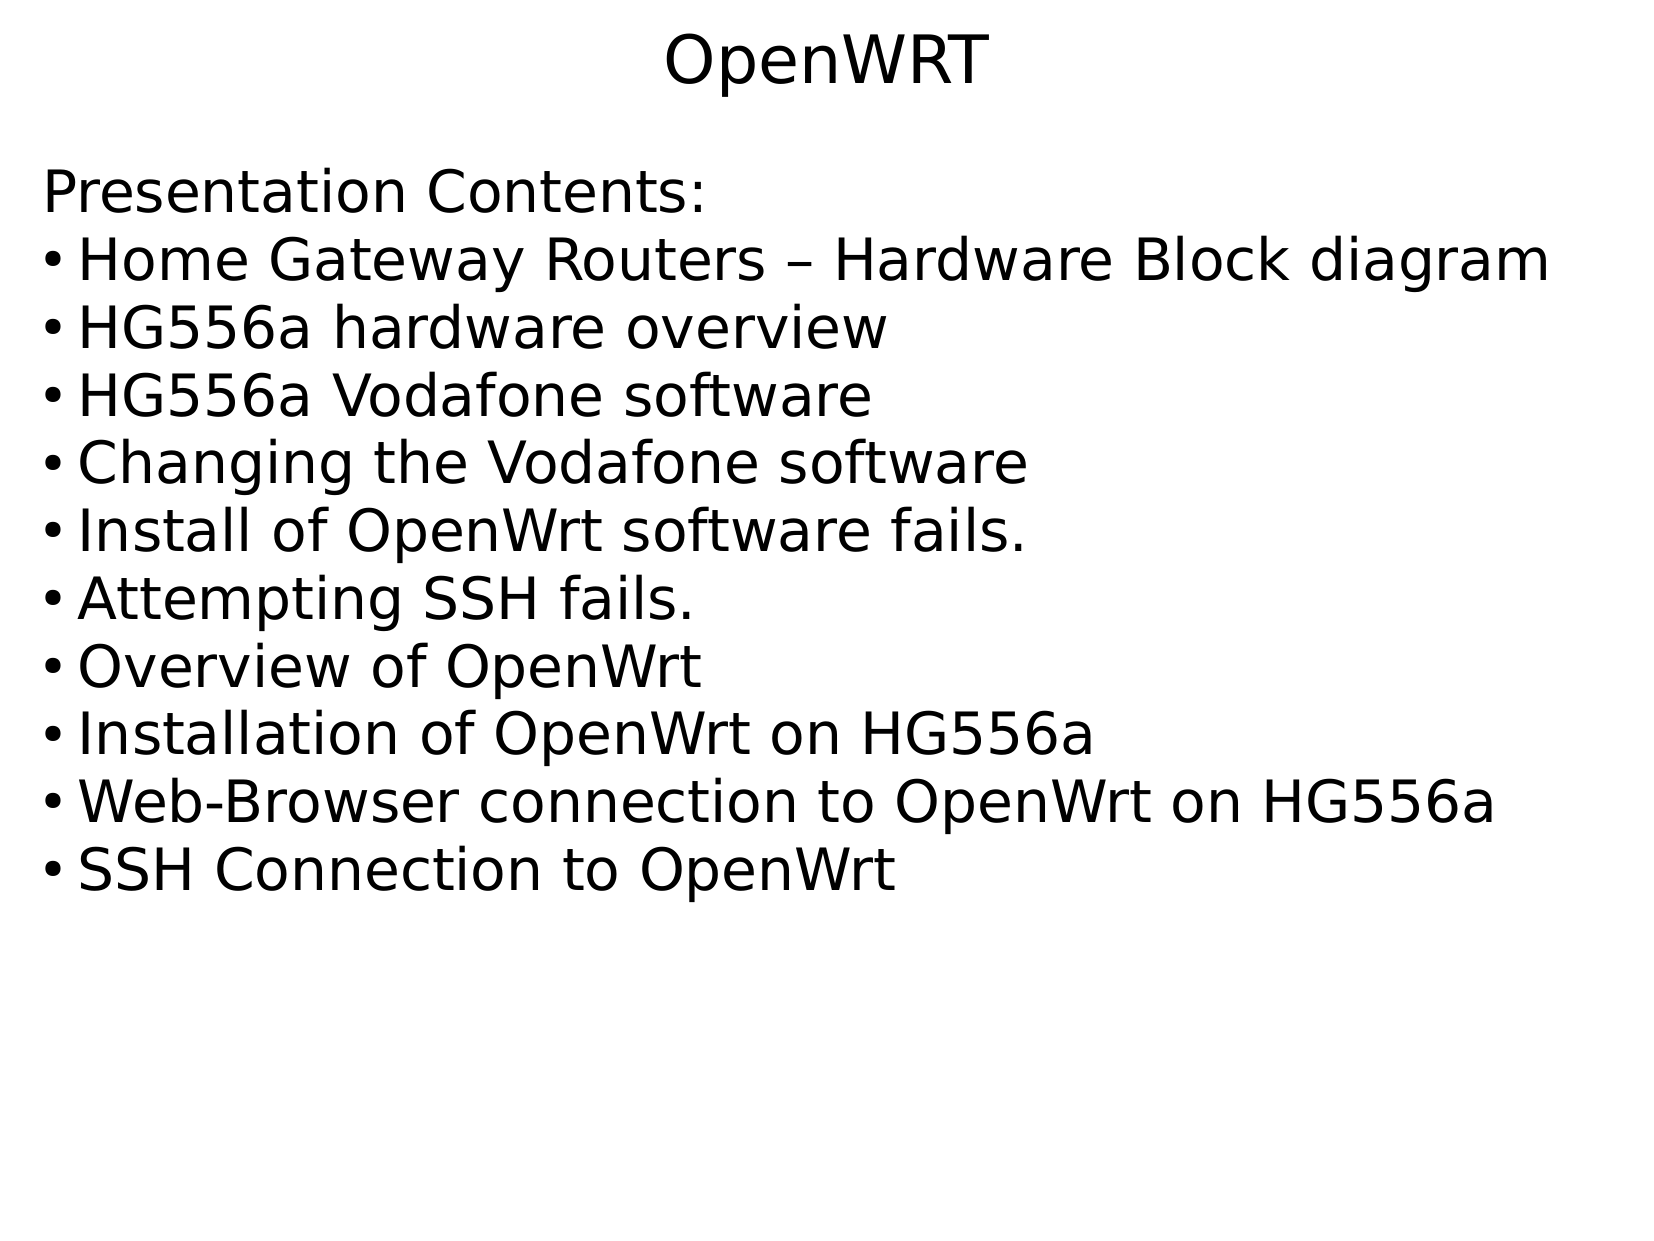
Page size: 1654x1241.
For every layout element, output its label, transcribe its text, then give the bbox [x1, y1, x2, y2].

title OpenWRT [82, 21, 1571, 100]
subtitle Presentation Contents: Home Gateway Routers – Hardware Block diagram HG556a hardware overview HG556a Vodafone software Changing the Vodafone software Install of OpenWrt software fails. Attempting SSH fails. Overview of OpenWrt Installation of OpenWrt on HG556a Web-Browser connection to OpenWrt on HG556a SSH Connection to OpenWrt [42, 158, 1586, 905]
